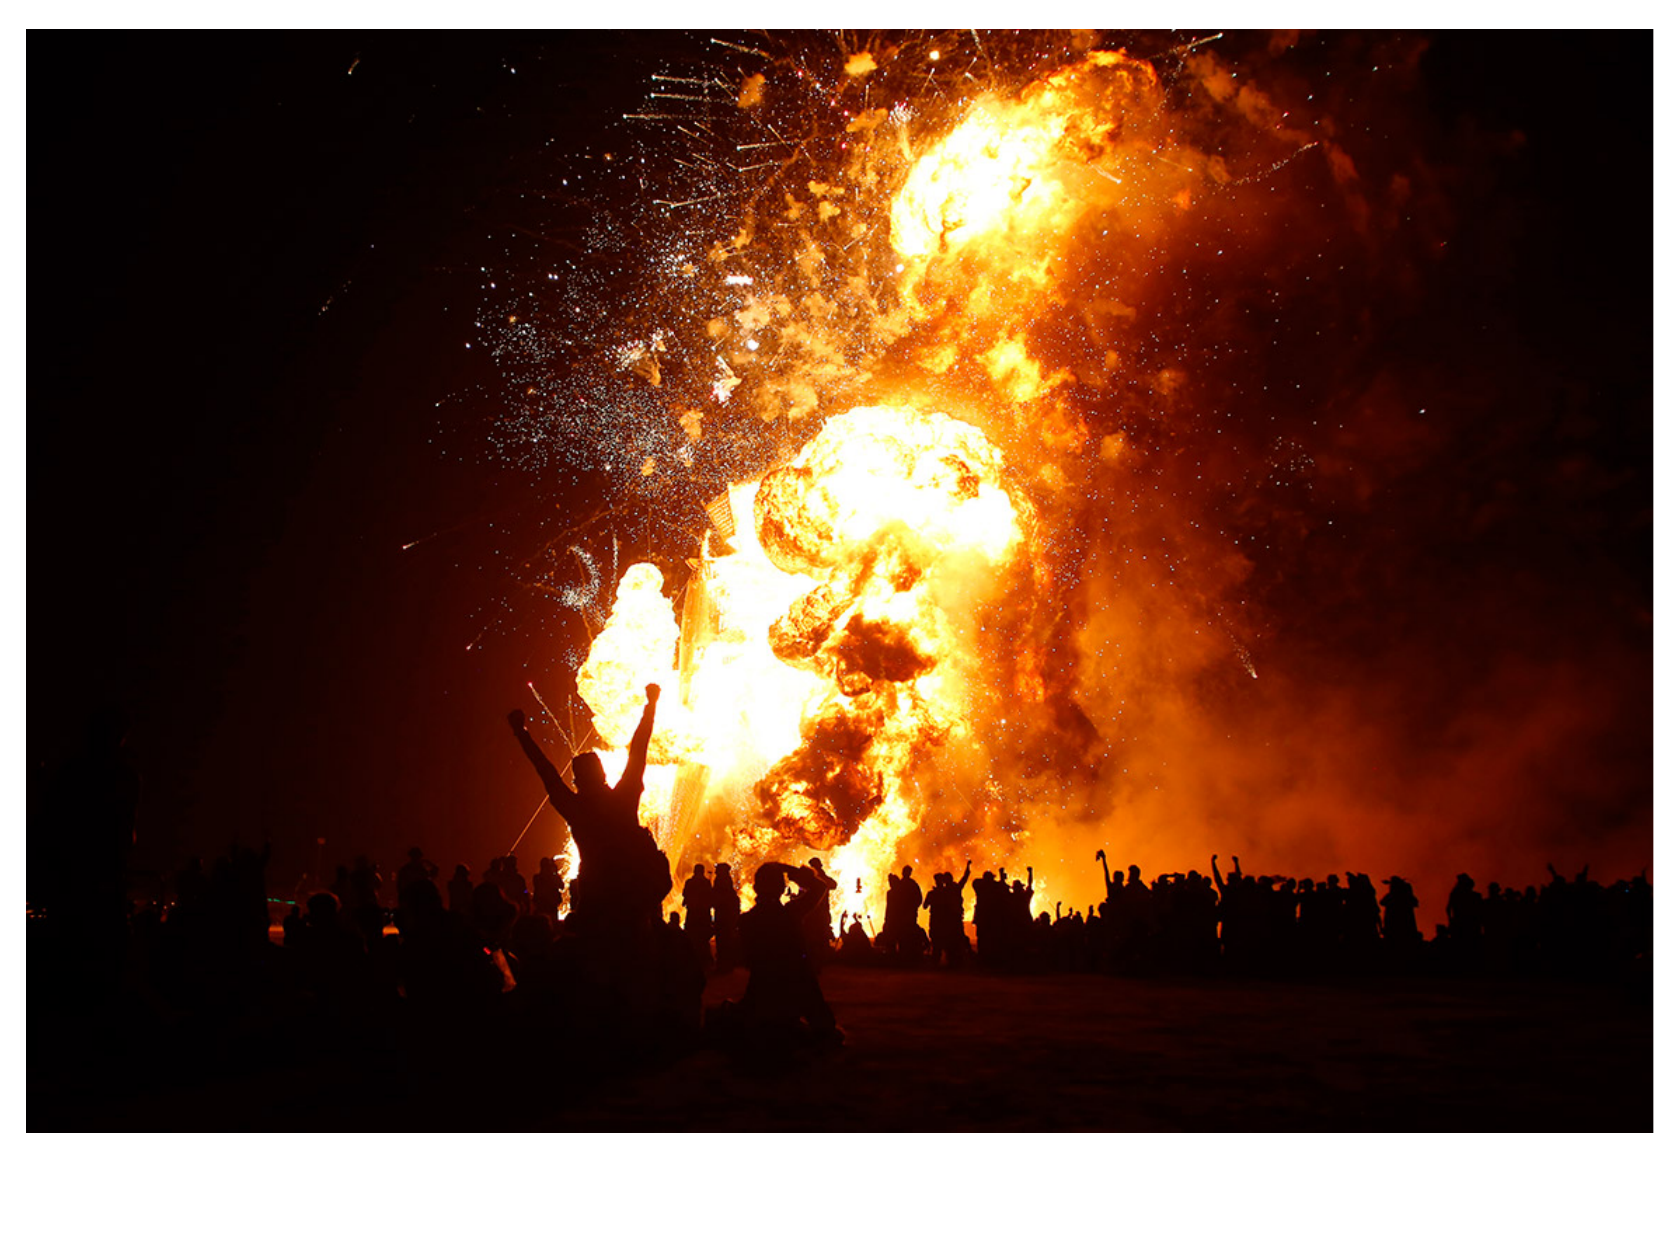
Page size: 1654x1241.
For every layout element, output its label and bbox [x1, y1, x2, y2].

picture [26, 29, 1654, 1133]
